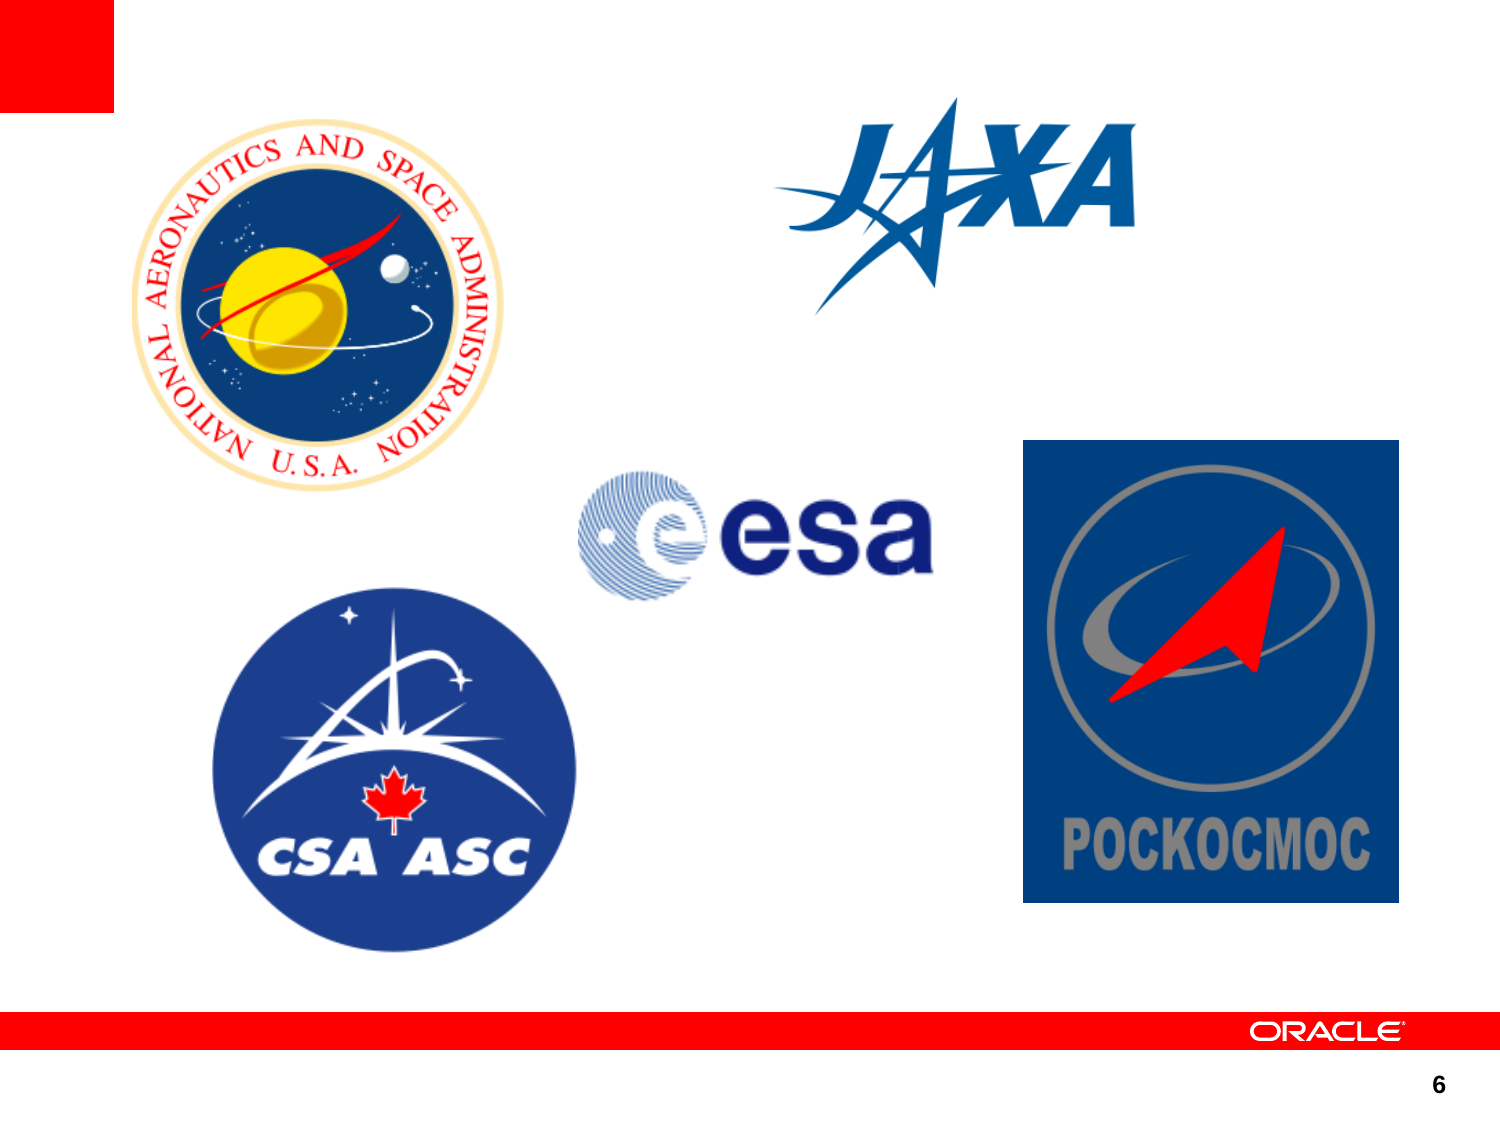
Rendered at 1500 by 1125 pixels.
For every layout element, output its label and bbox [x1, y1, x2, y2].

picture [1023, 440, 1399, 903]
picture [132, 118, 508, 494]
picture [212, 462, 942, 959]
picture [773, 97, 1149, 323]
picture [0, 1012, 1500, 1050]
picture [0, 0, 114, 113]
